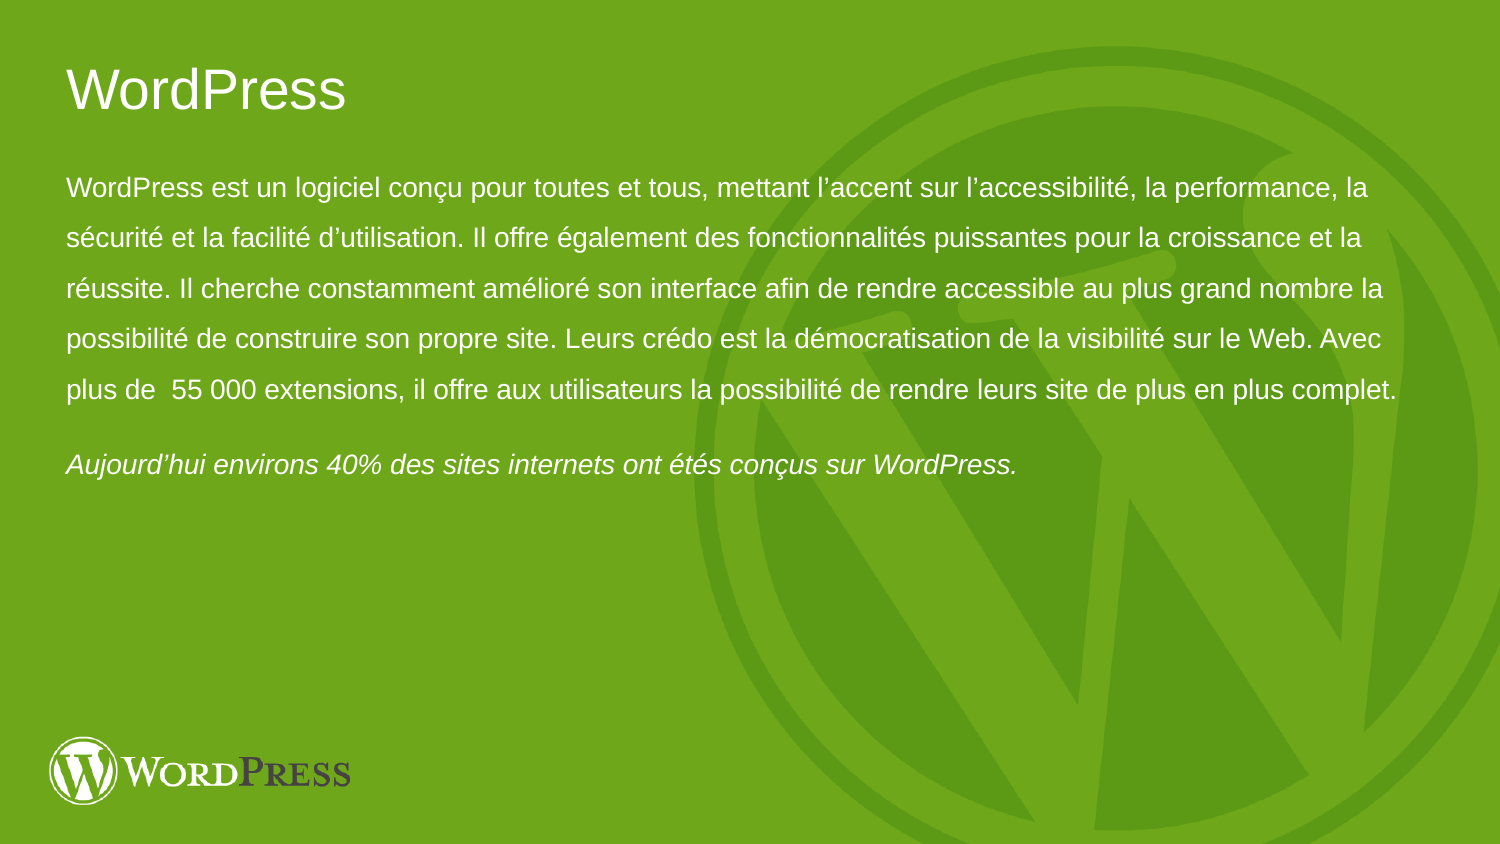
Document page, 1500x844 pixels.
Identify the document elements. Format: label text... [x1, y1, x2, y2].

title WordPress [51, 43, 1449, 137]
list WordPress est un logiciel conçu pour toutes et tous, mettant l’accent sur l’accessibilité, la performance, la sécurité et la facilité d’utilisation. Il offre également des fonctionnalités puissantes pour la croissance et la réussite. Il cherche constamment amélioré son interface afin de rendre accessible au plus grand nombre la possibilité de construire son propre site. Leurs crédo est la démocratisation de la visibilité sur le Web. Avec plus de 55 000 extensions, il offre aux utilisateurs la possibilité de rendre leurs site de plus en plus complet. Aujourd’hui environs 40% des sites internets ont étés conçus sur WordPress. [51, 137, 1449, 490]
picture [0, 0, 1500, 844]
